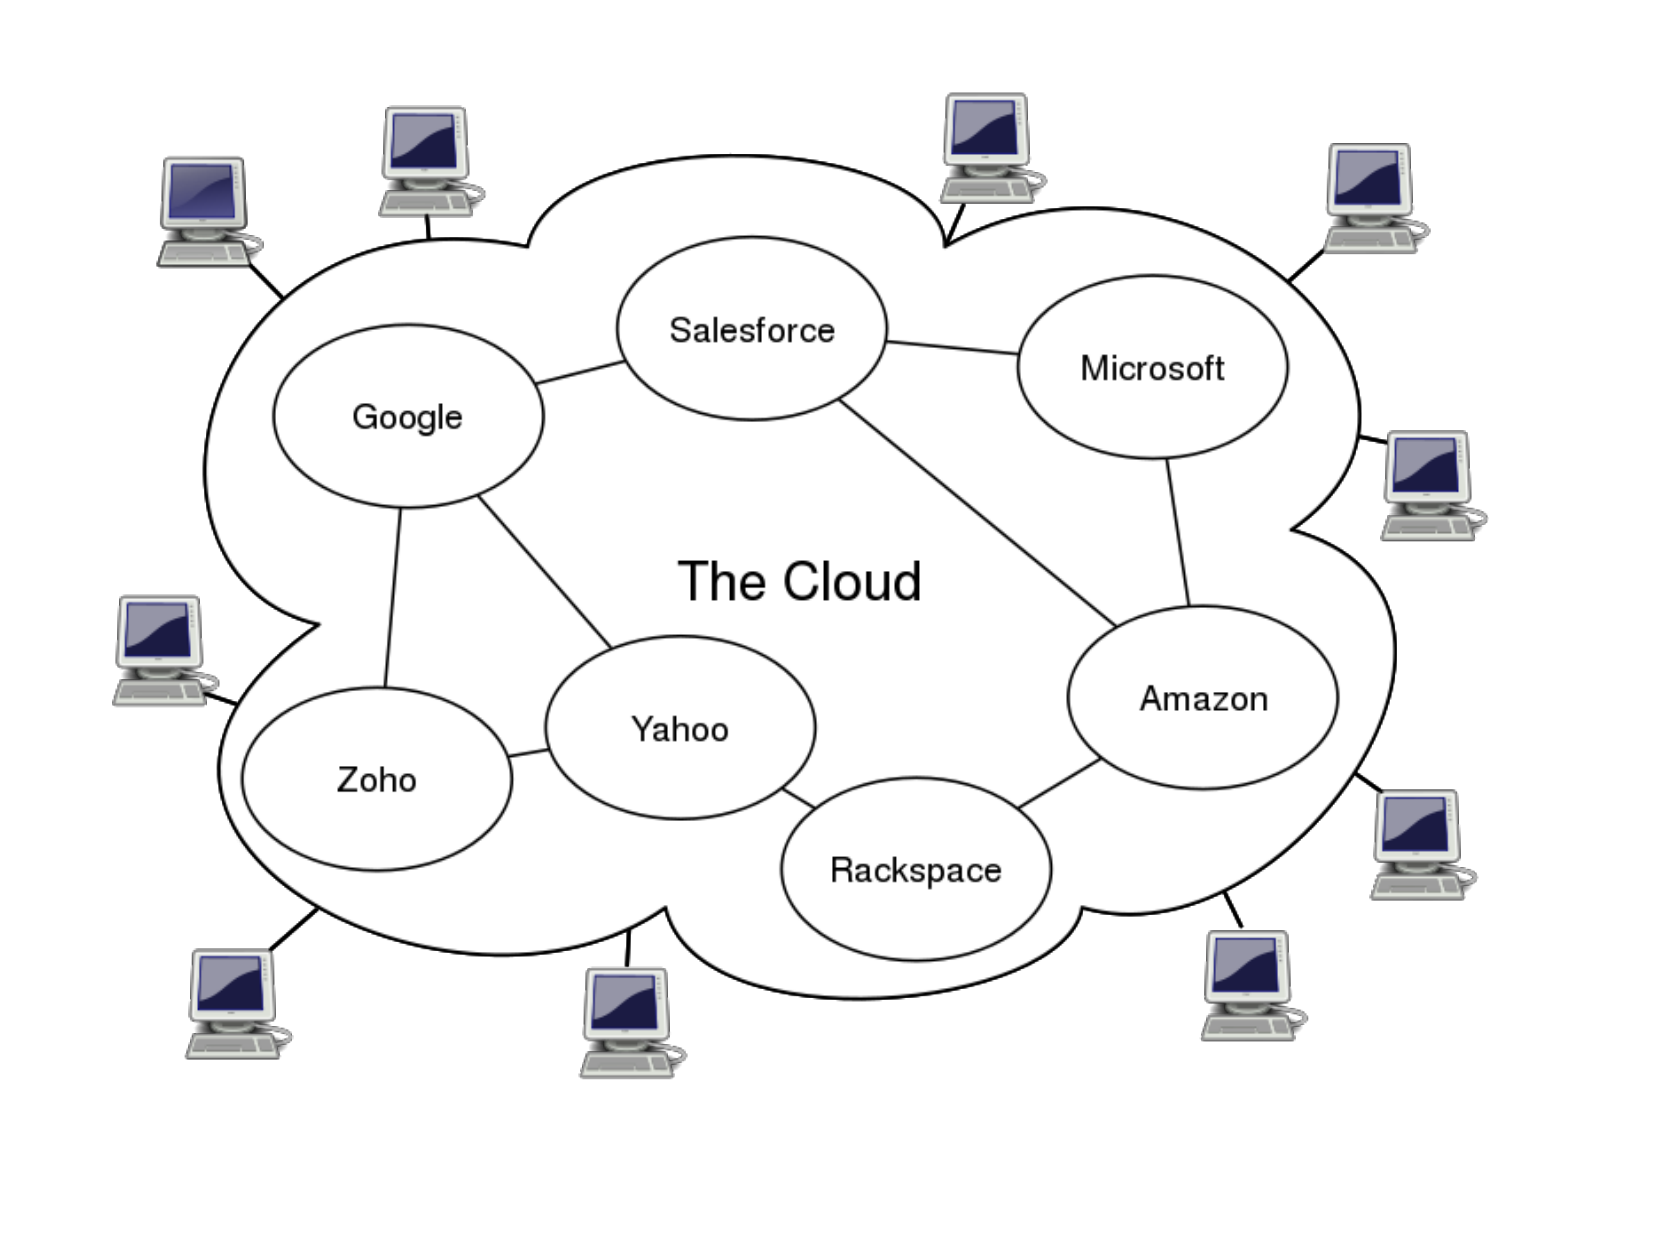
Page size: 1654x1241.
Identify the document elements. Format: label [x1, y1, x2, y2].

picture [88, 88, 1505, 1091]
